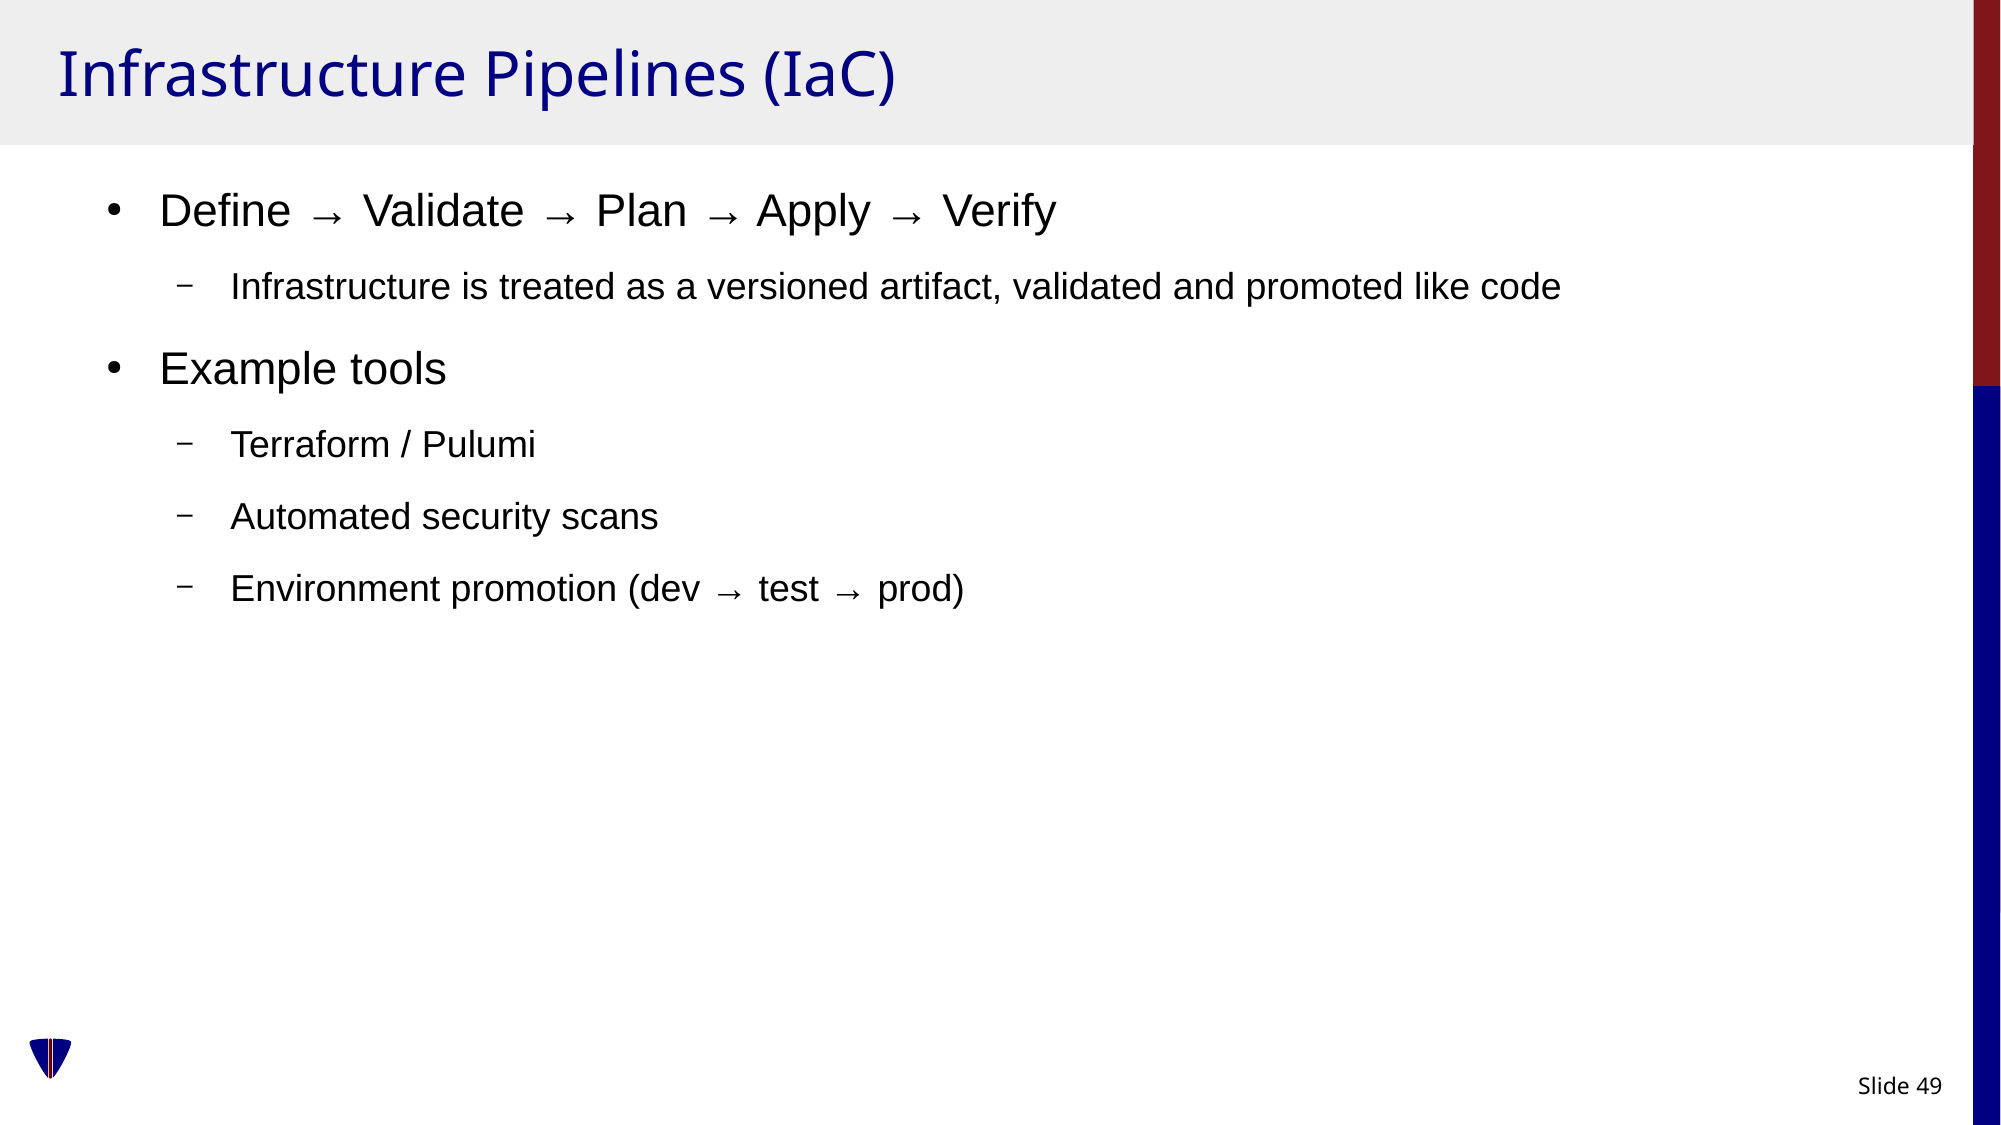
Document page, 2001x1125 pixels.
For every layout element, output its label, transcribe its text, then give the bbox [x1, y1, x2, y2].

title Infrastructure Pipelines (IaC) [0, 0, 1974, 146]
list Define → Validate → Plan → Apply → Verify Infrastructure is treated as a versioned artifact, validated and promoted like code Example tools Terraform / Pulumi Automated security scans Environment promotion (dev → test → prod) [88, 177, 1873, 1034]
